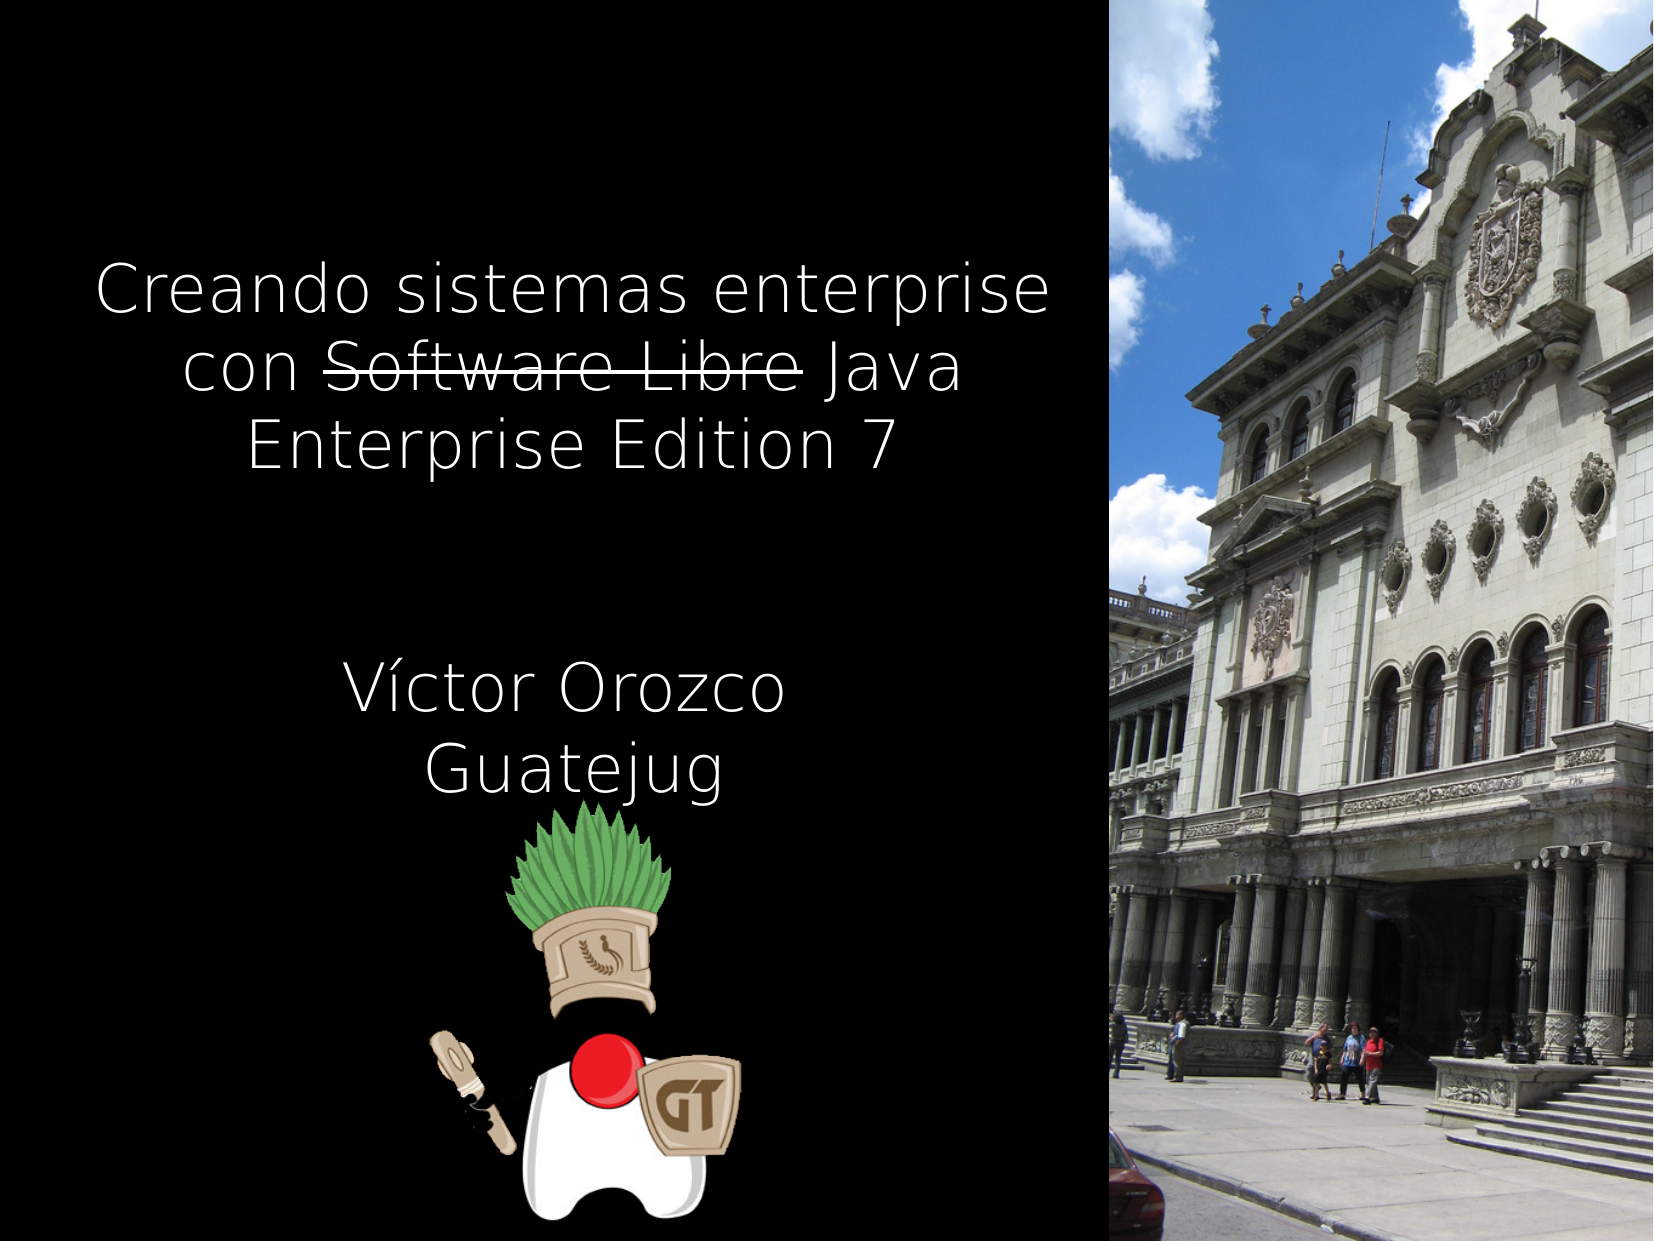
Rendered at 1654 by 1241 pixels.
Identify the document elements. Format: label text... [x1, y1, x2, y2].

picture [1109, 0, 1654, 1241]
picture [420, 794, 751, 1226]
subtitle Creando sistemas enterprise con Software Libre Java Enterprise Edition 7 Víctor Orozco Guatejug [82, 49, 1066, 1010]
